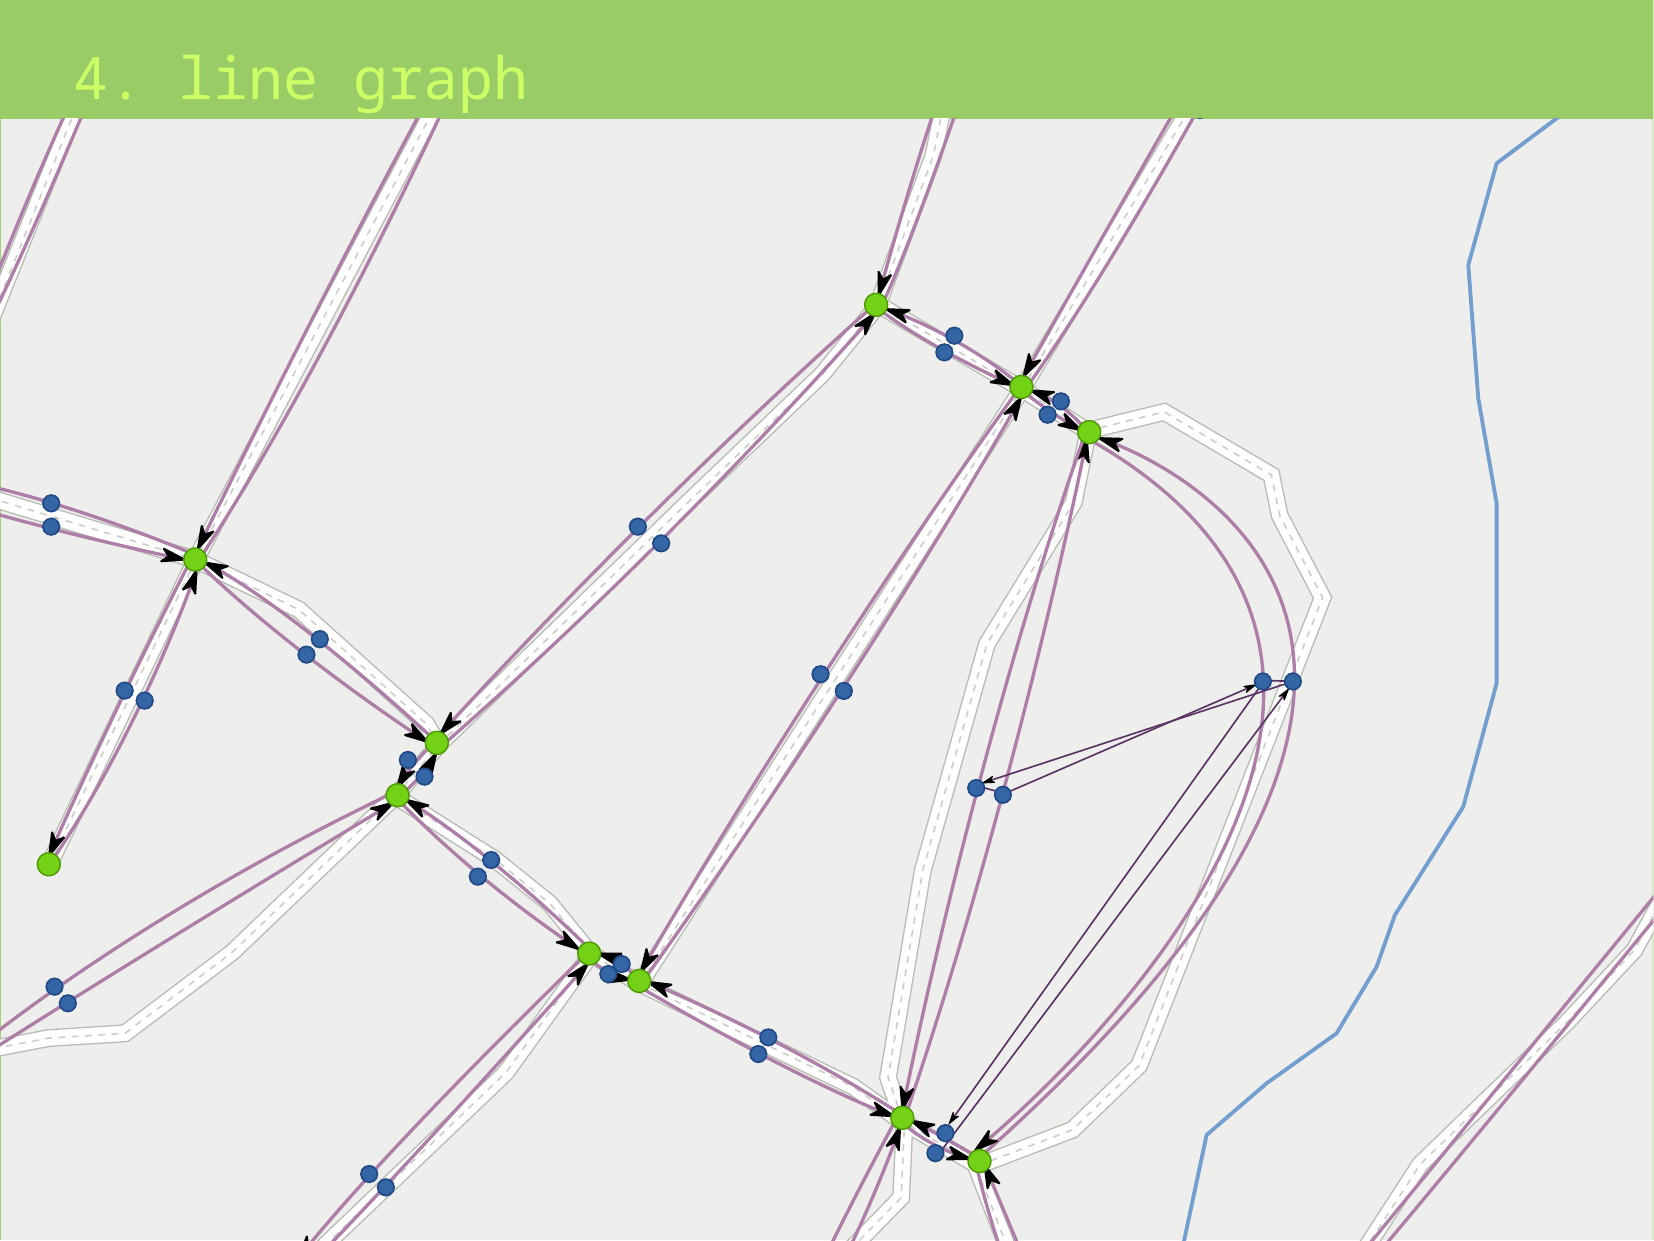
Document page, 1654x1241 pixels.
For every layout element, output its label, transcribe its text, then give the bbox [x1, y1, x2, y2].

picture [0, 118, 1654, 1241]
text_box 4. line graph [59, 29, 544, 115]
